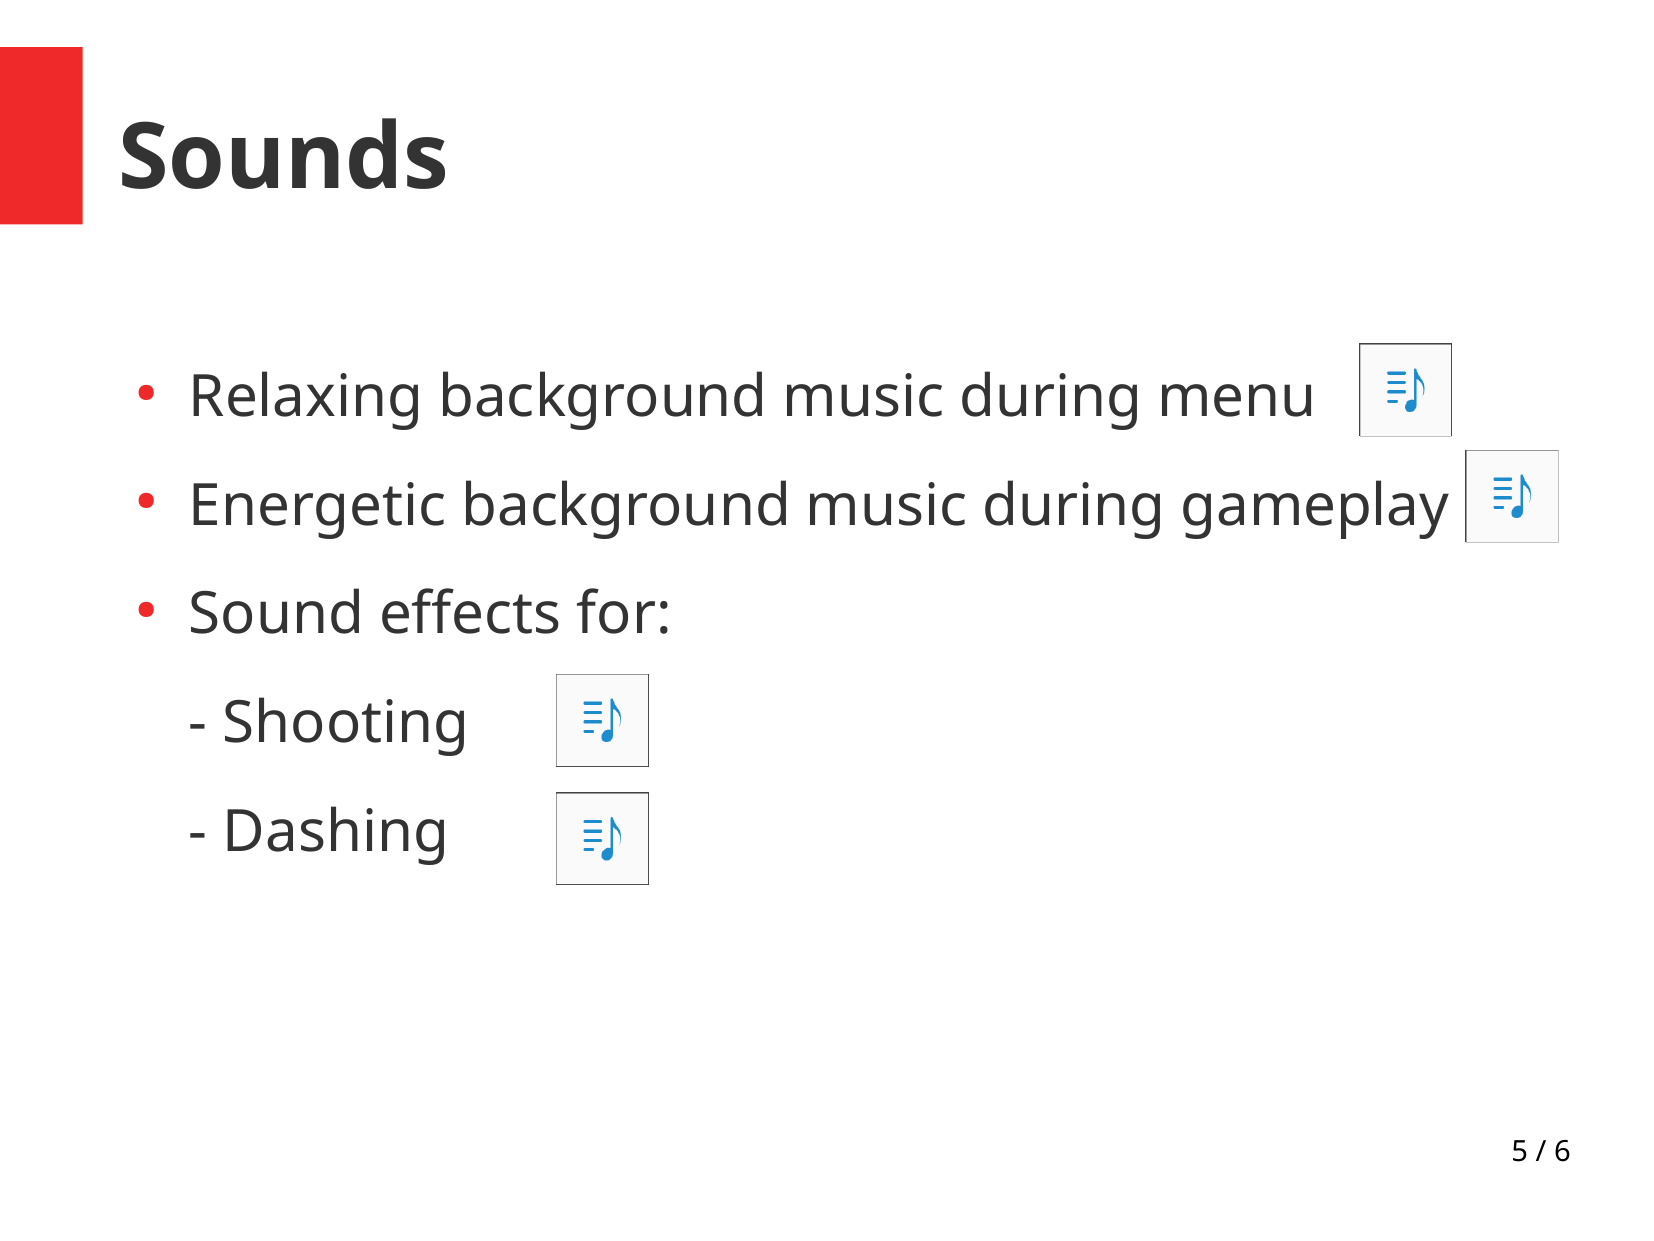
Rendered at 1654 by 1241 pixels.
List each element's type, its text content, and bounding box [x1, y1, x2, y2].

list Relaxing background music during menu Energetic background music during gameplay Sound effects for: - Shooting - Dashing [118, 354, 1536, 1074]
text_box [1358, 342, 1453, 438]
text_box [1464, 448, 1560, 544]
text_box [555, 791, 650, 886]
text_box [555, 673, 650, 768]
title Sounds [118, 49, 1571, 257]
